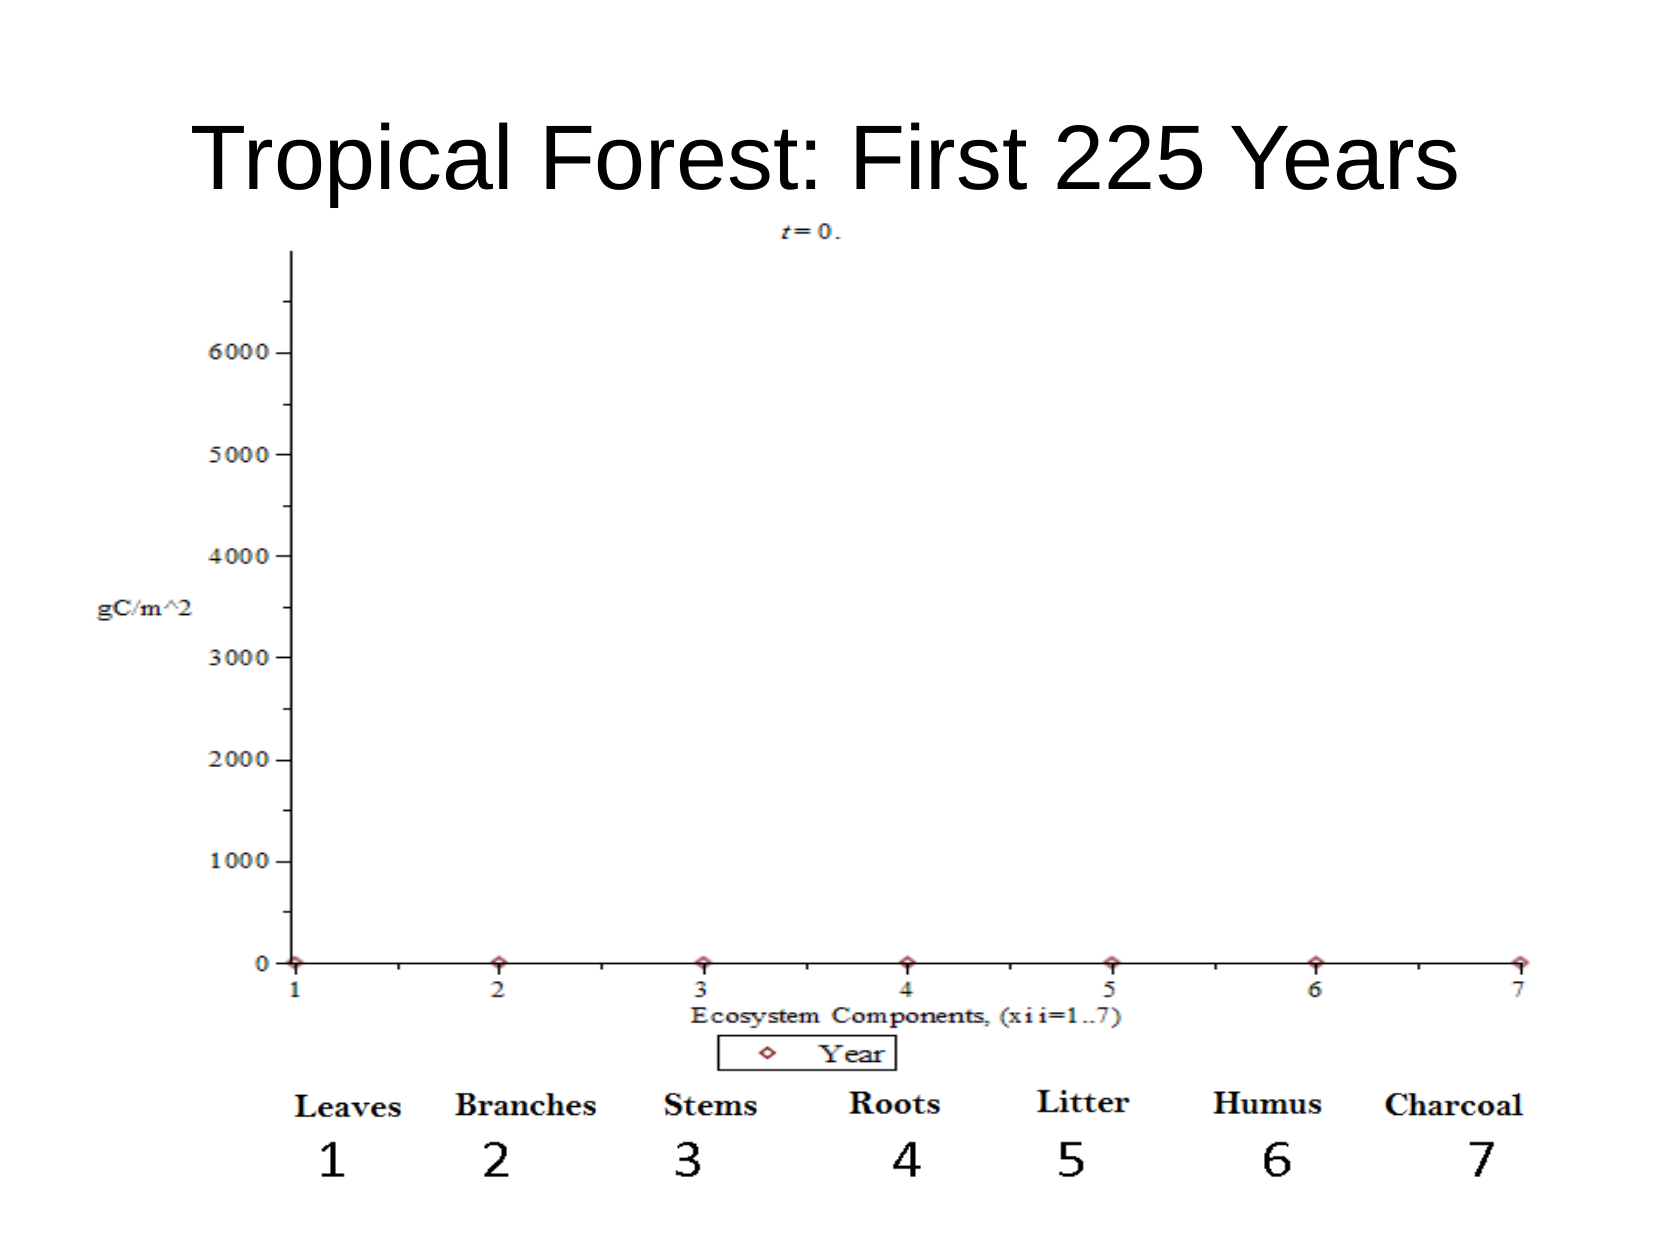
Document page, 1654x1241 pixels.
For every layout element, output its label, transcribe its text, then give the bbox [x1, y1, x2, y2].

title Tropical Forest: First 225 Years [82, 49, 1571, 257]
picture [76, 210, 1542, 1199]
